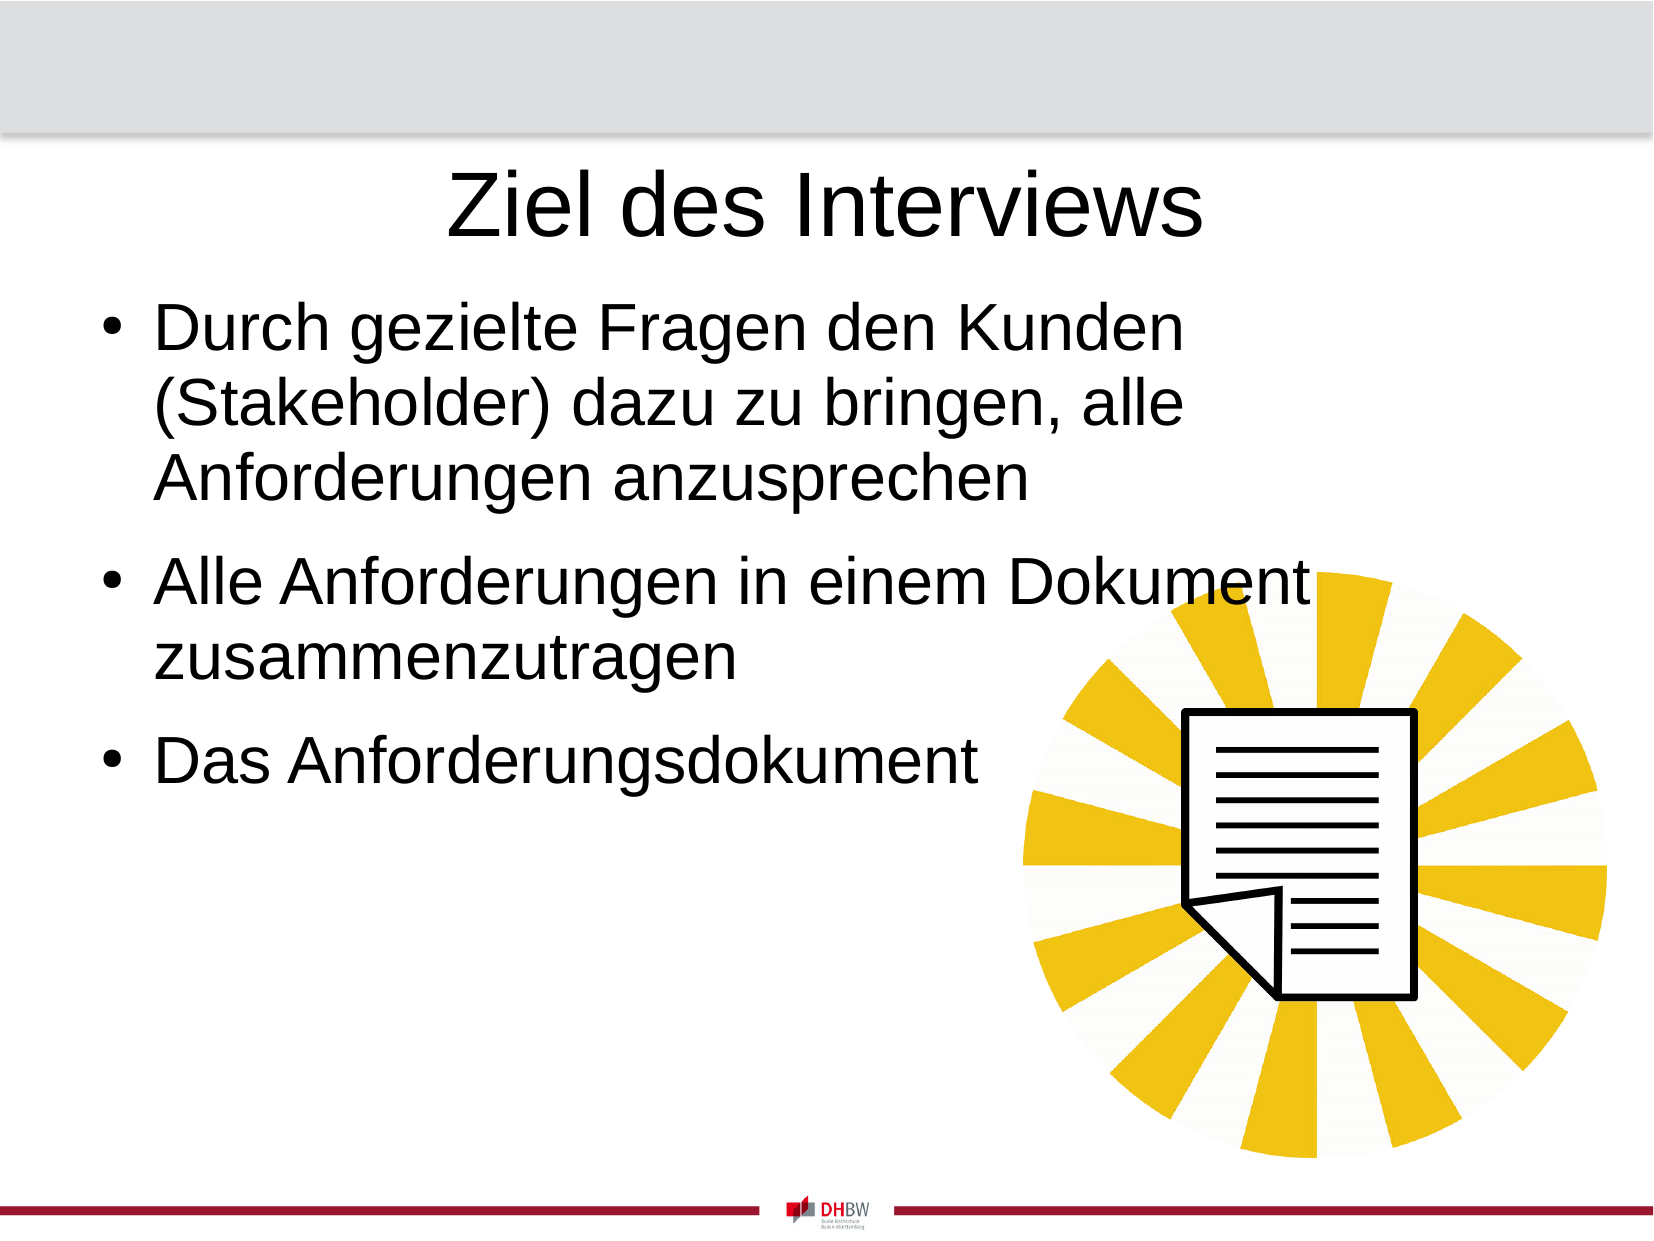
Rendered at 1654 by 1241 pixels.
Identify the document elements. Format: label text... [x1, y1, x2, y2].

title Ziel des Interviews [82, 147, 1571, 257]
list Durch gezielte Fragen den Kunden (Stakeholder) dazu zu bringen, alle Anforderungen anzusprechen Alle Anforderungen in einem Dokument zusammenzutragen Das Anforderungsdokument [82, 290, 1571, 1010]
picture [0, 1, 1654, 1237]
